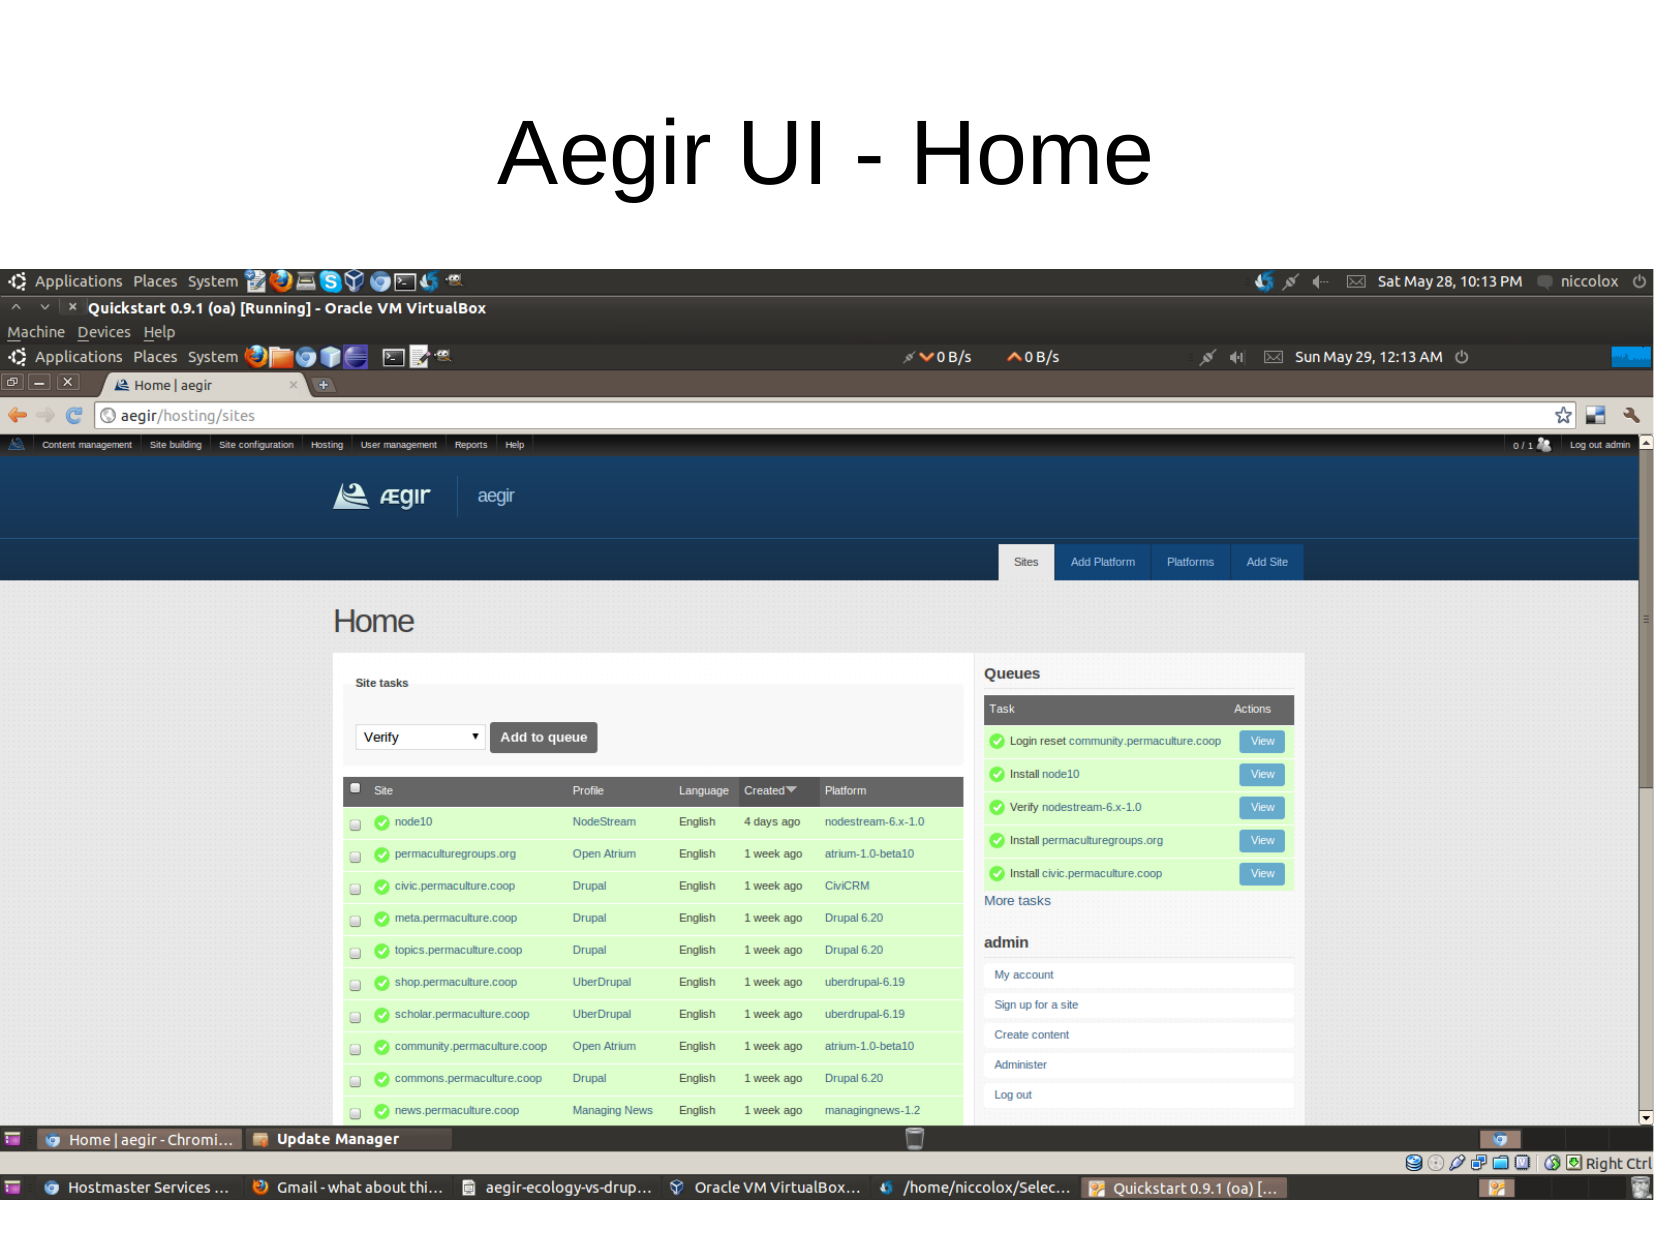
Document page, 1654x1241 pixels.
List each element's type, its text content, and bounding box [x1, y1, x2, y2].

title Aegir UI - Home [82, 56, 1571, 250]
picture [0, 269, 1654, 1201]
